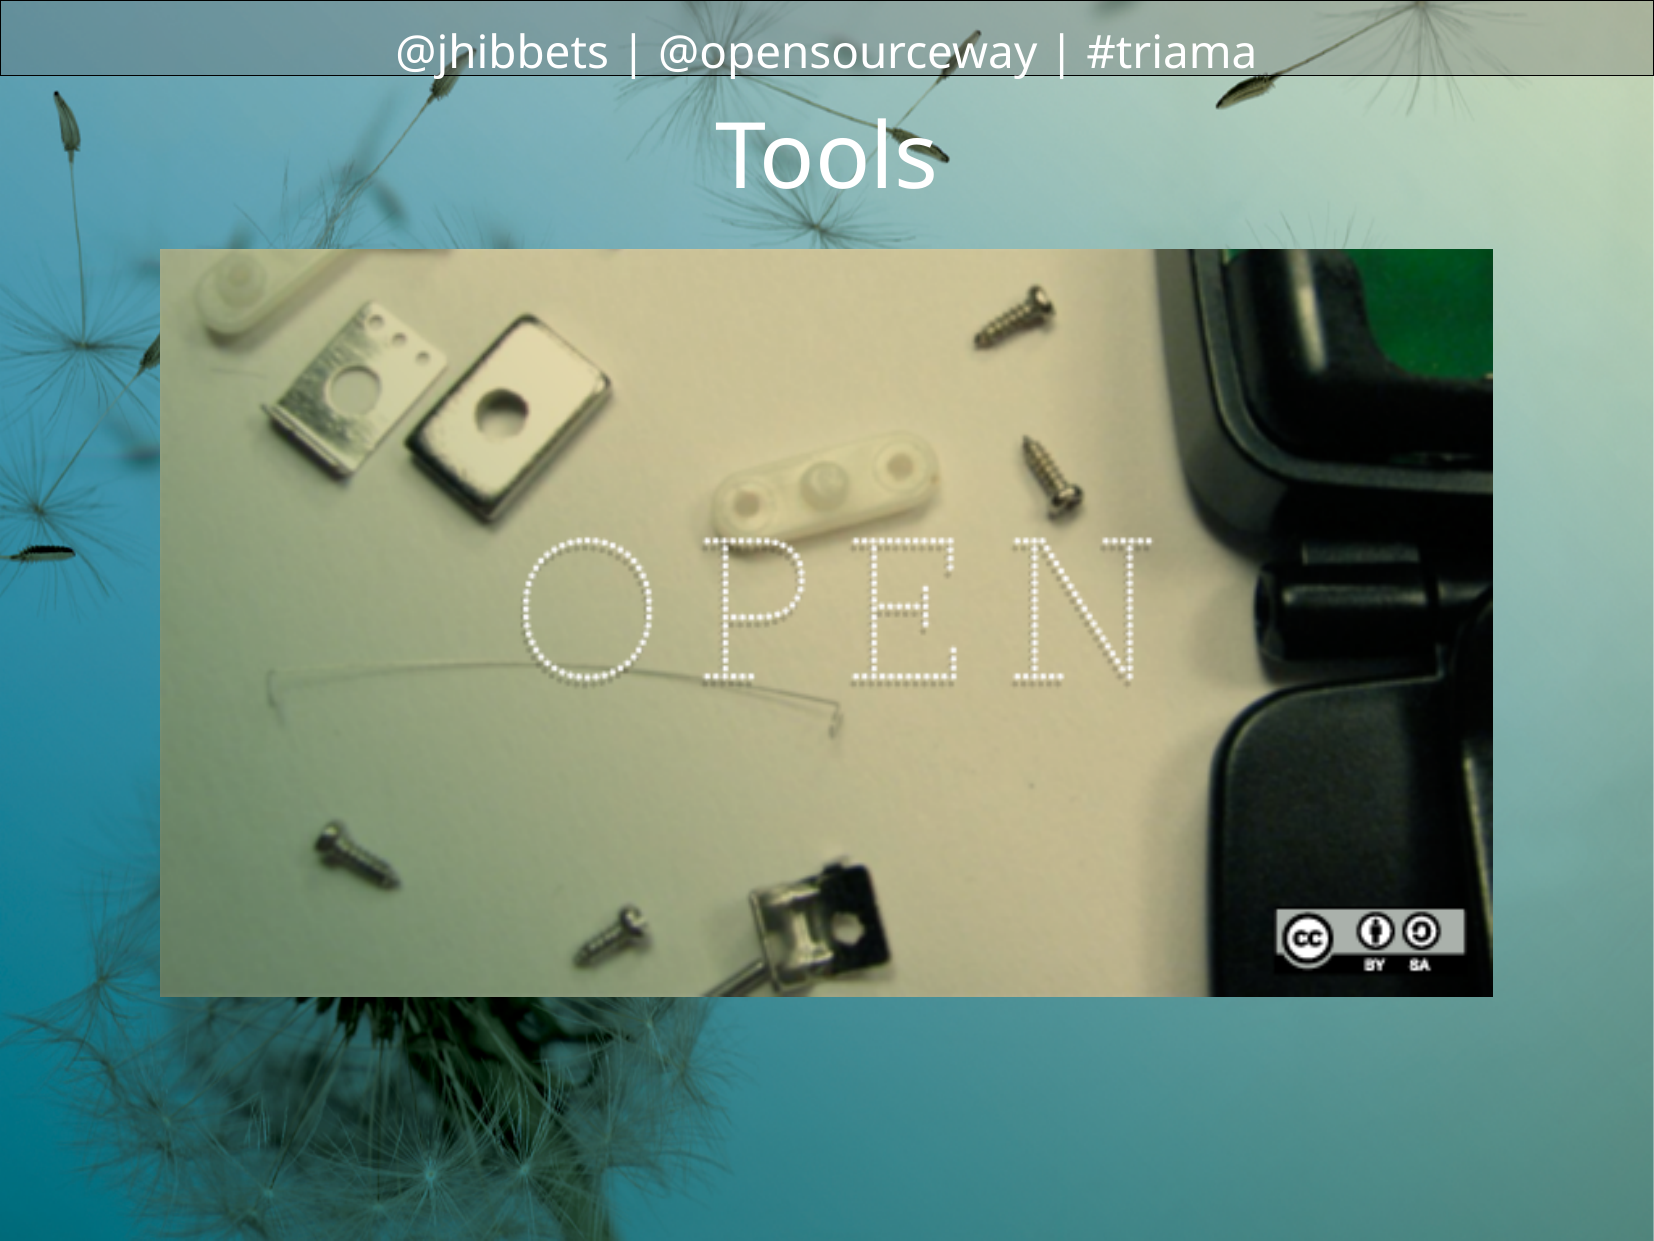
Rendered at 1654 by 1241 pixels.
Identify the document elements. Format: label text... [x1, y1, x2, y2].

title Tools [82, 49, 1571, 257]
picture [0, 76, 1654, 1241]
